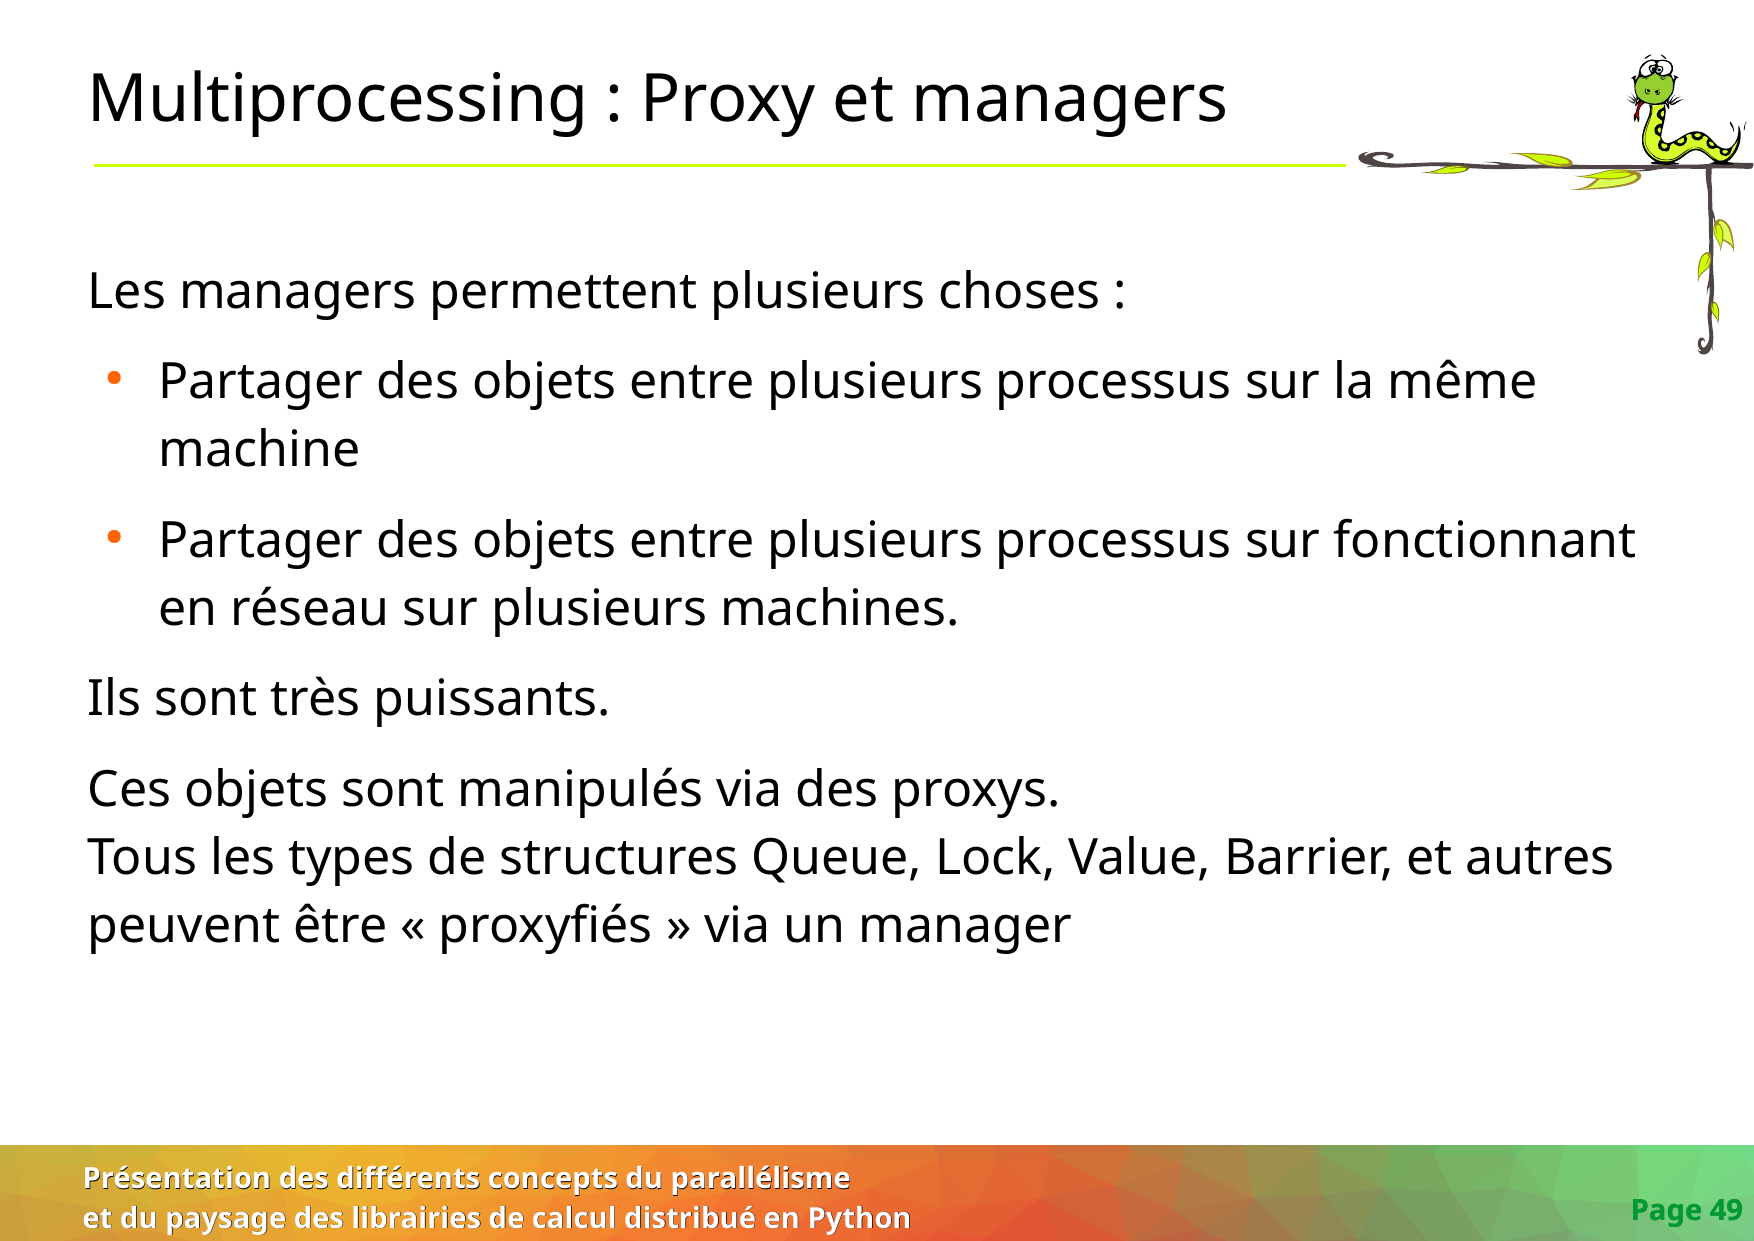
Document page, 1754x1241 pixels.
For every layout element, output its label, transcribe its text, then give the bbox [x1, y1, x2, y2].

title Multiprocessing : Proxy et managers [87, 31, 1667, 160]
list Les managers permettent plusieurs choses : Partager des objets entre plusieurs processus sur la même machine Partager des objets entre plusieurs processus sur fonctionnant en réseau sur plusieurs machines. Ils sont très puissants. Ces objets sont manipulés via des proxys. Tous les types de structures Queue, Lock, Value, Barrier, et autres peuvent être « proxyfiés » via un manager [87, 254, 1667, 975]
picture [0, 1145, 1754, 1241]
